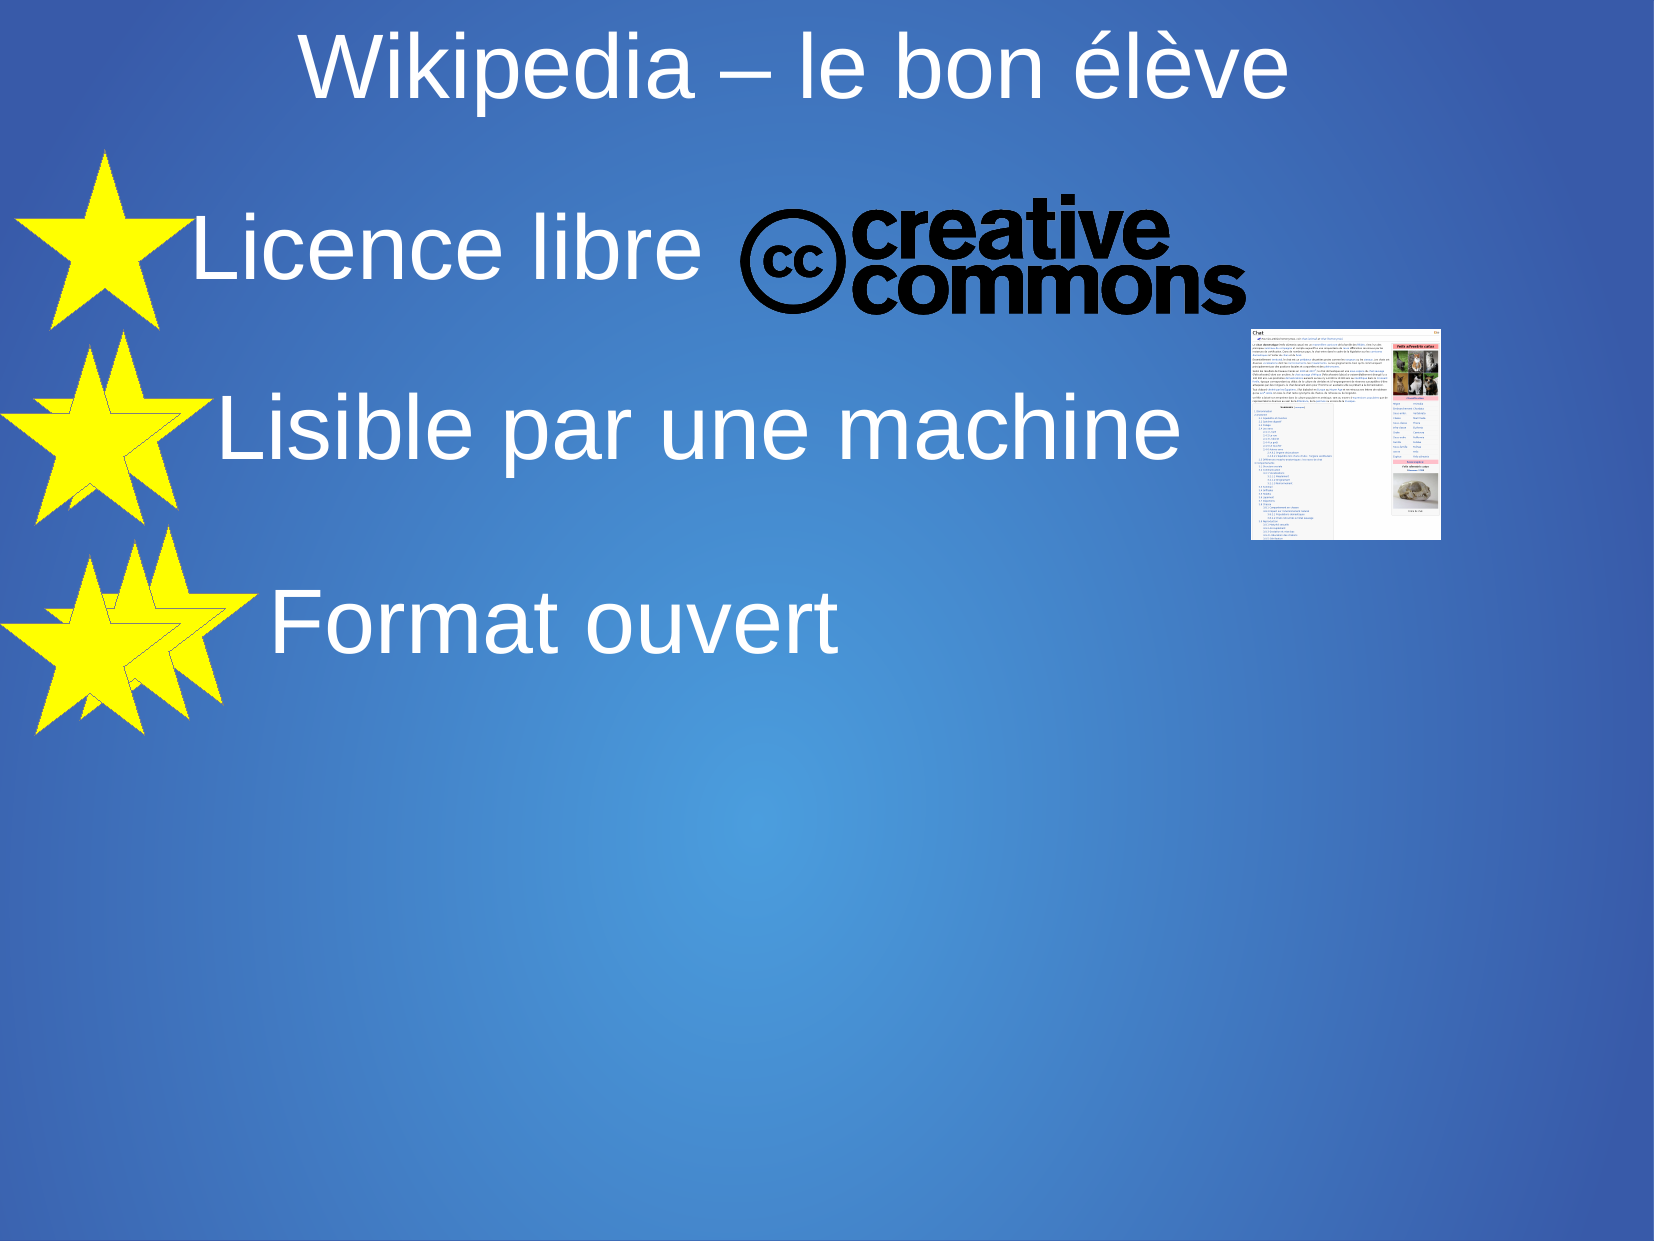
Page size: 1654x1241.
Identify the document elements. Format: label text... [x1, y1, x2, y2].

text_box [0, 329, 194, 526]
title Lisible par une machine [194, 375, 1185, 480]
text_box [0, 524, 259, 736]
picture [0, 0, 1654, 1241]
title Format ouvert [254, 569, 840, 675]
text_box [14, 149, 196, 331]
title Licence libre [164, 195, 705, 300]
title Wikipedia – le bon élève [25, 0, 1621, 171]
